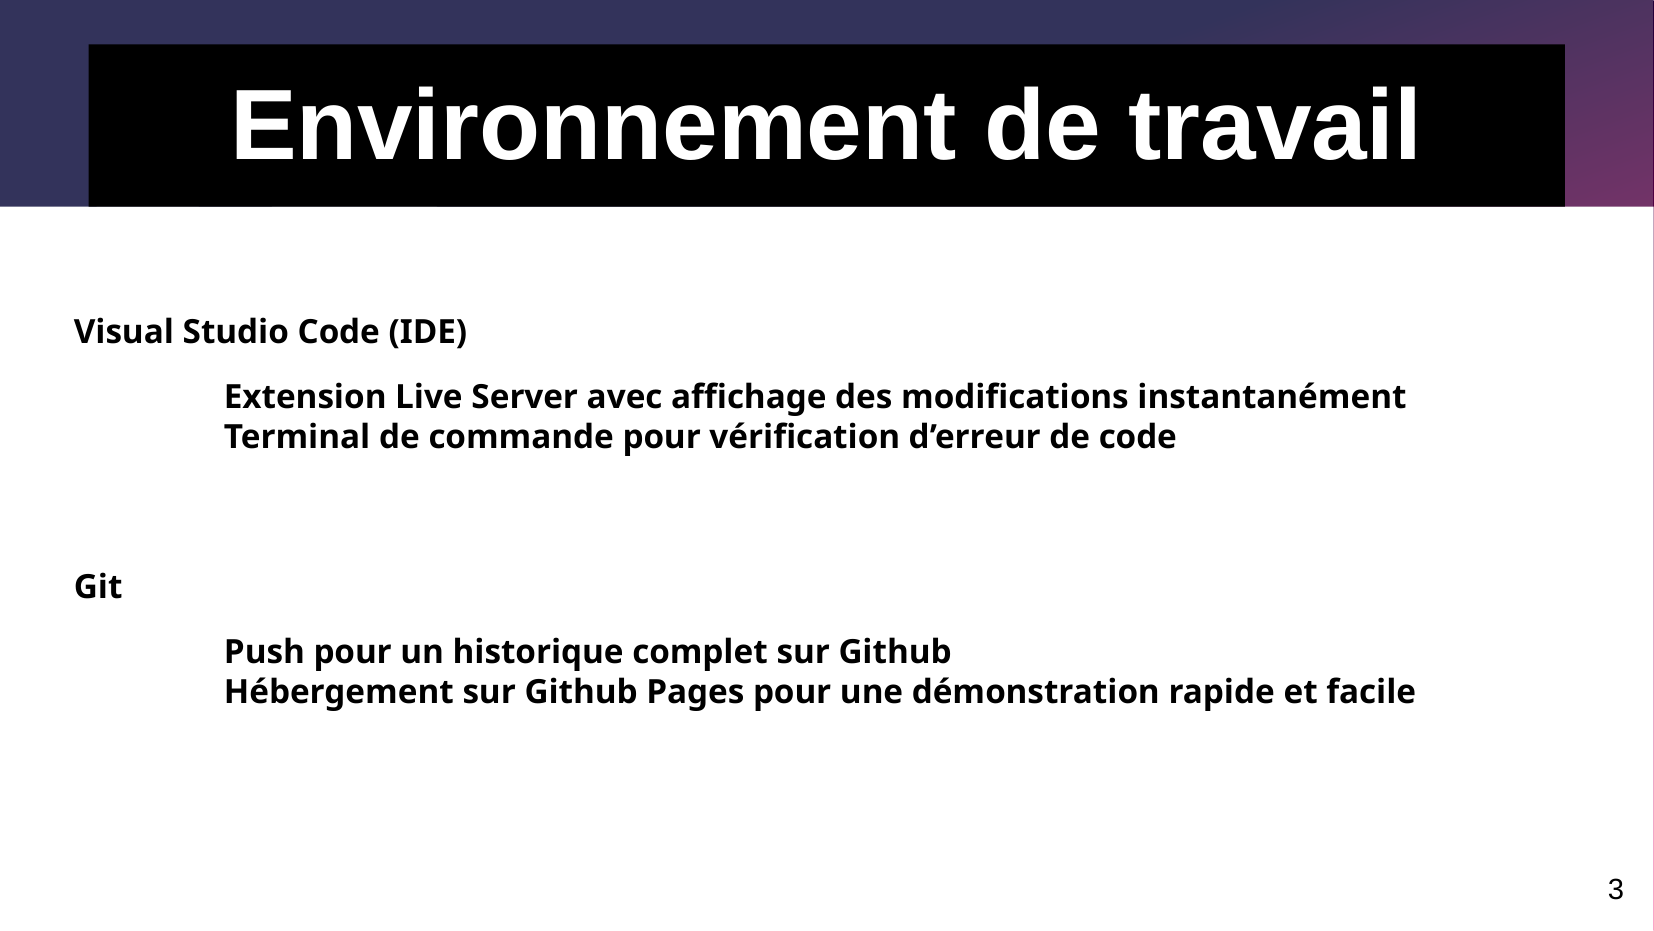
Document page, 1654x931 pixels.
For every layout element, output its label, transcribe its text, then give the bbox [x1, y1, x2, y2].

title Environnement de travail [88, 44, 1565, 207]
text_box Visual Studio Code (IDE) Extension Live Server avec affichage des modifications instantanément Terminal de commande pour vérification d’erreur de code Git Push pour un historique complet sur Github Hébergement sur Github Pages pour une démonstration rapide et facile [59, 295, 1575, 931]
